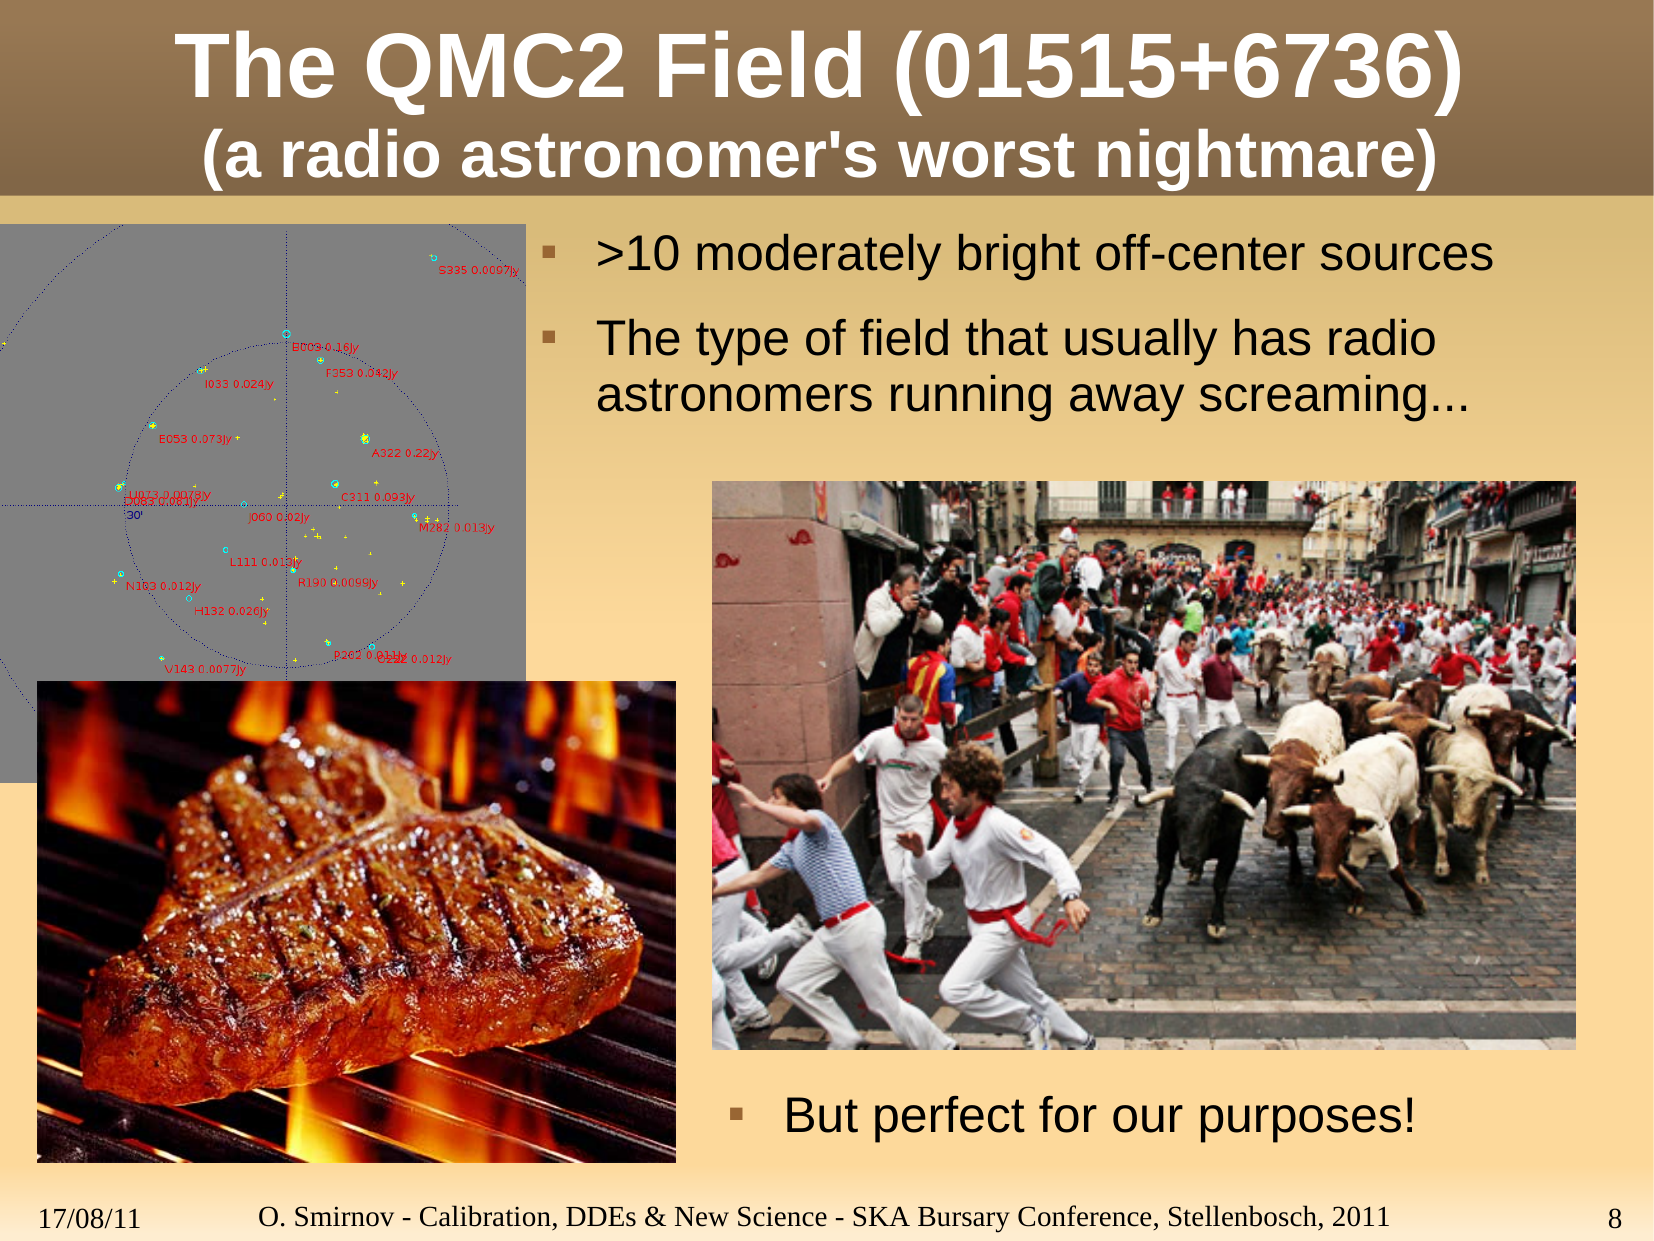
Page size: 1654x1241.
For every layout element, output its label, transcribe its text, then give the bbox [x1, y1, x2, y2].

title The QMC2 Field (01515+6736) (a radio astronomer's worst nightmare) [76, 0, 1565, 208]
picture [0, 0, 1654, 1241]
list >10 moderately bright off-center sources The type of field that usually has radio astronomers running away screaming... [525, 225, 1639, 563]
list But perfect for our purposes! [712, 1087, 1639, 1163]
